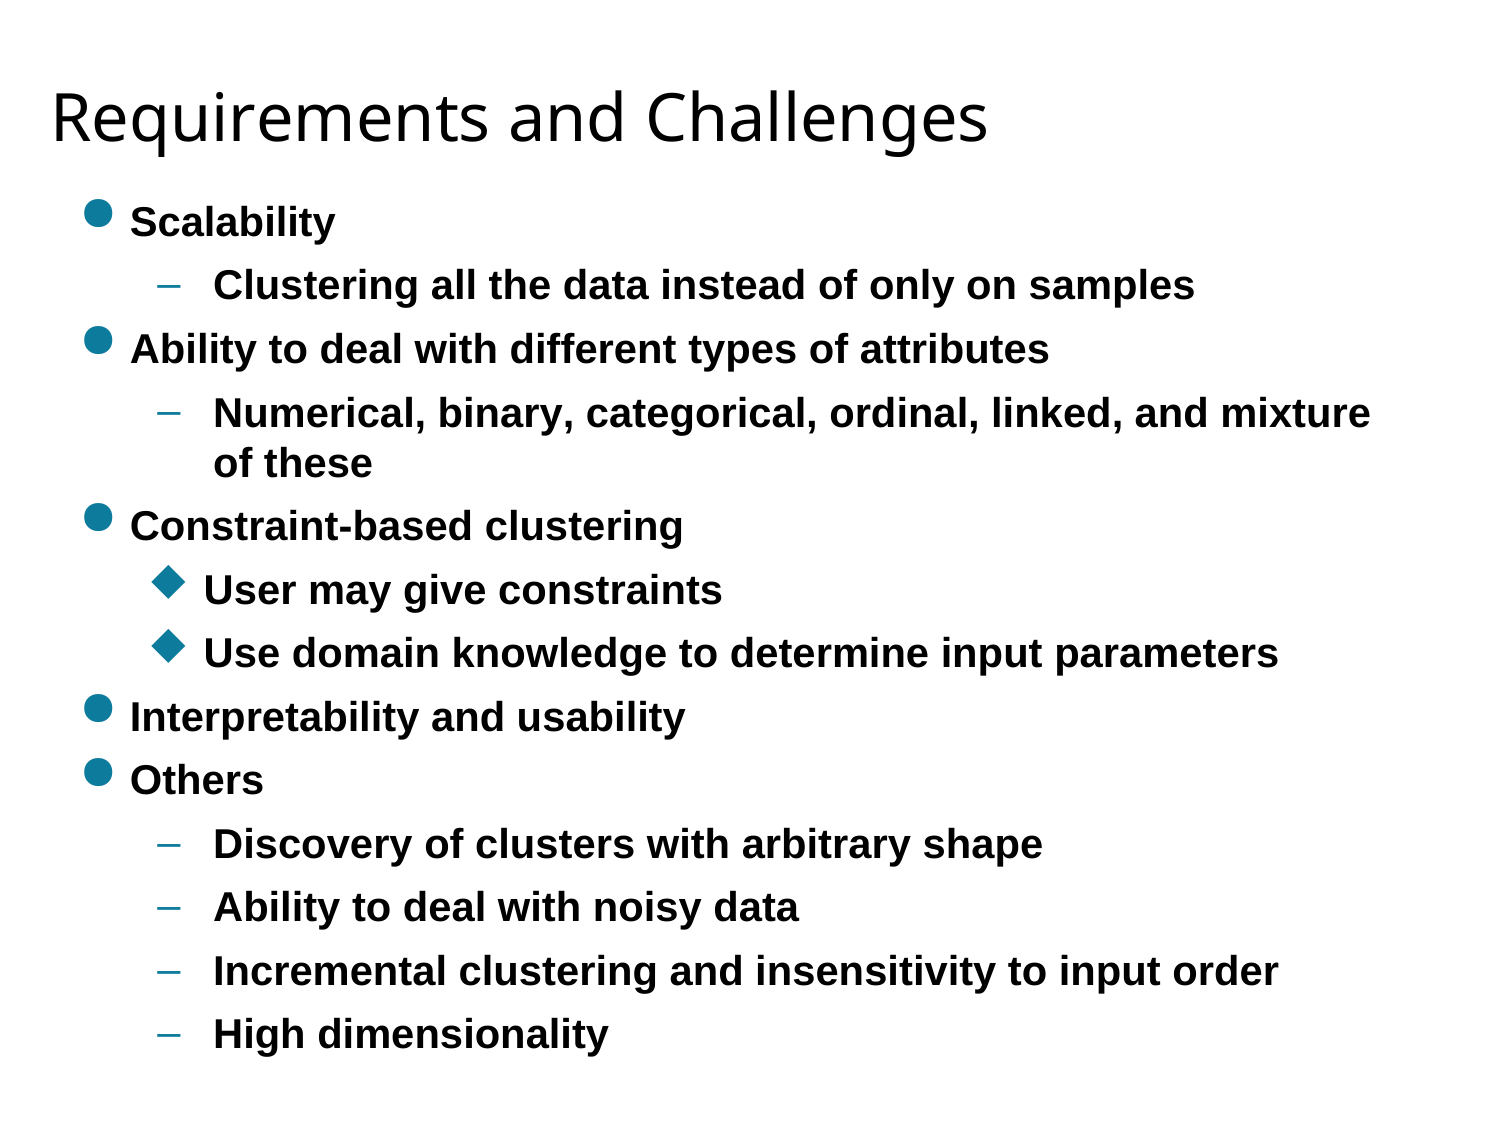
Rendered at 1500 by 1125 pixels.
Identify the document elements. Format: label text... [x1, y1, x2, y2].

text_box Scalability Clustering all the data instead of only on samples Ability to deal with different types of attributes Numerical, binary, categorical, ordinal, linked, and mixture of these Constraint-based clustering User may give constraints Use domain knowledge to determine input parameters Interpretability and usability Others Discovery of clusters with arbitrary shape Ability to deal with noisy data Incremental clustering and insensitivity to input order High dimensionality [67, 187, 1433, 1038]
text_box Requirements and Challenges [35, 62, 1379, 163]
